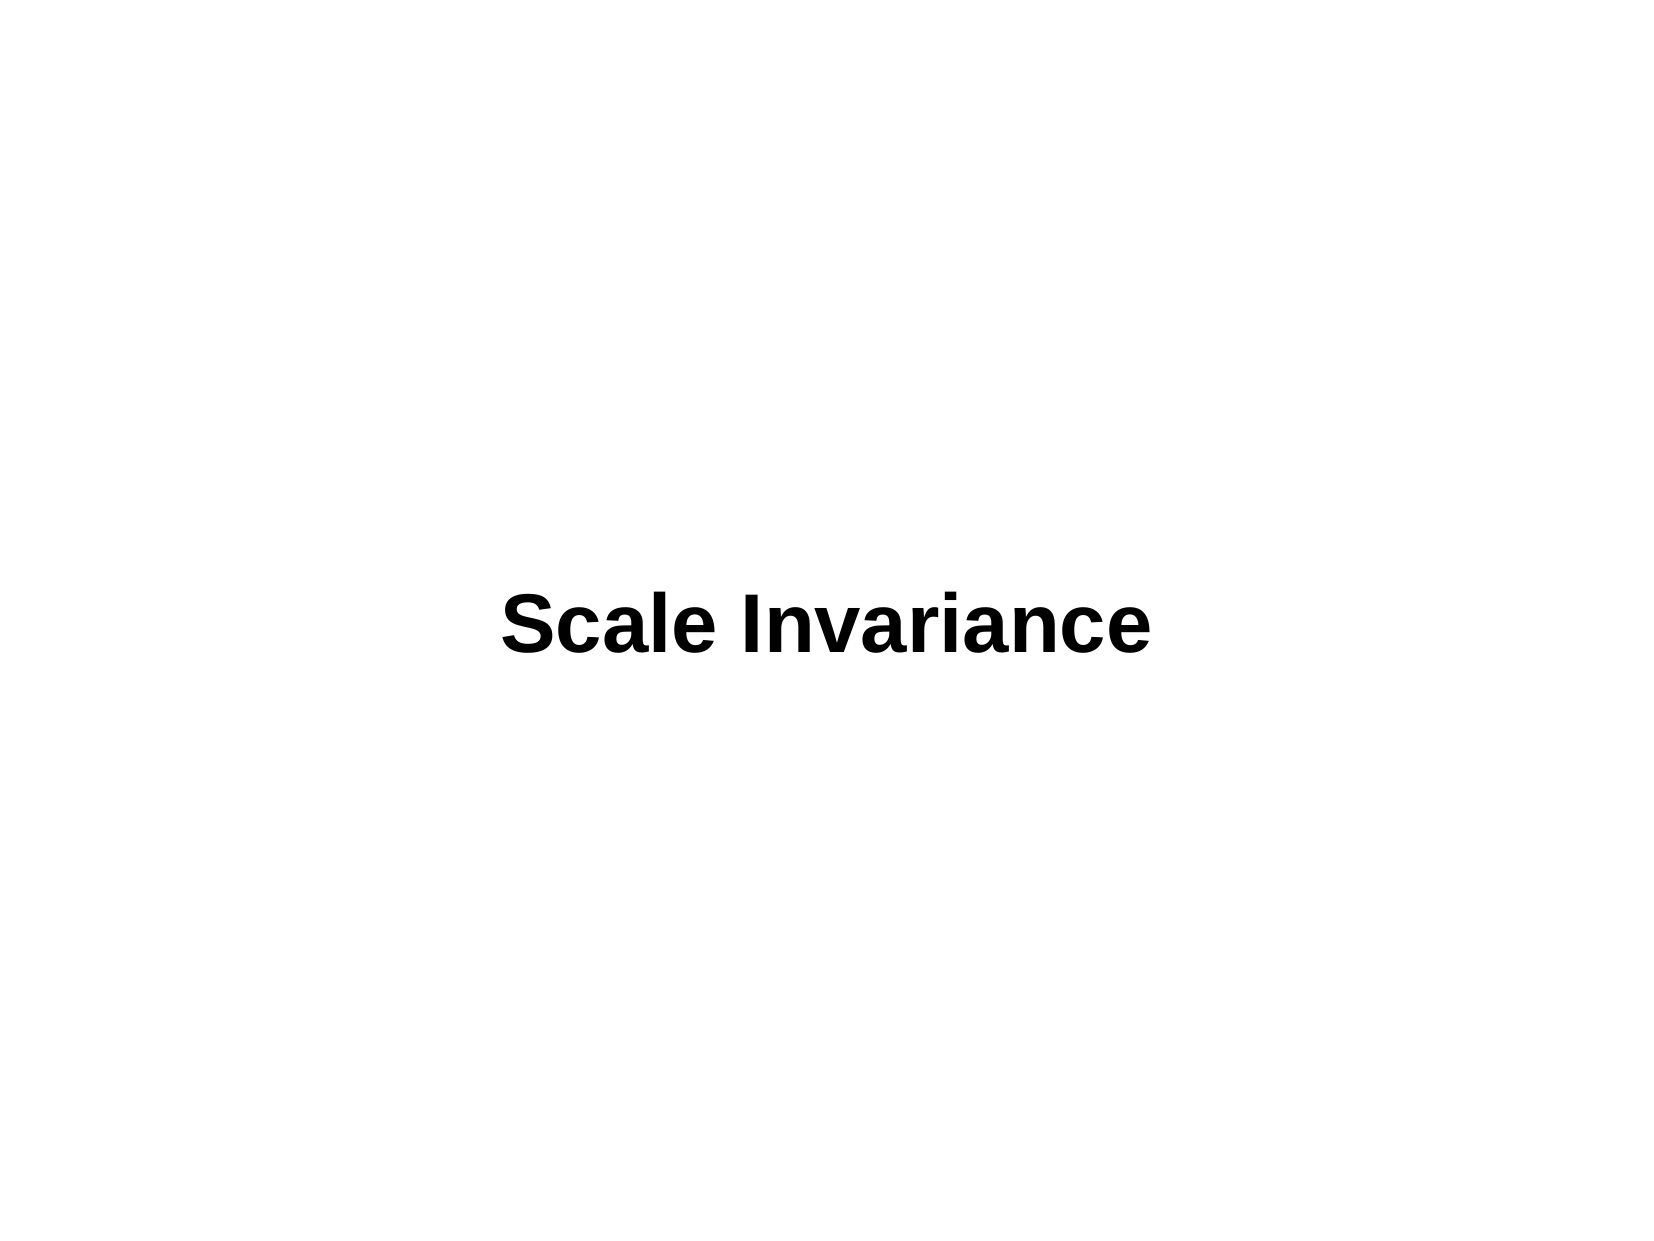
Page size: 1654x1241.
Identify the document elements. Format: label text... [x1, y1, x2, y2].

subtitle Scale Invariance [82, 143, 1571, 1104]
